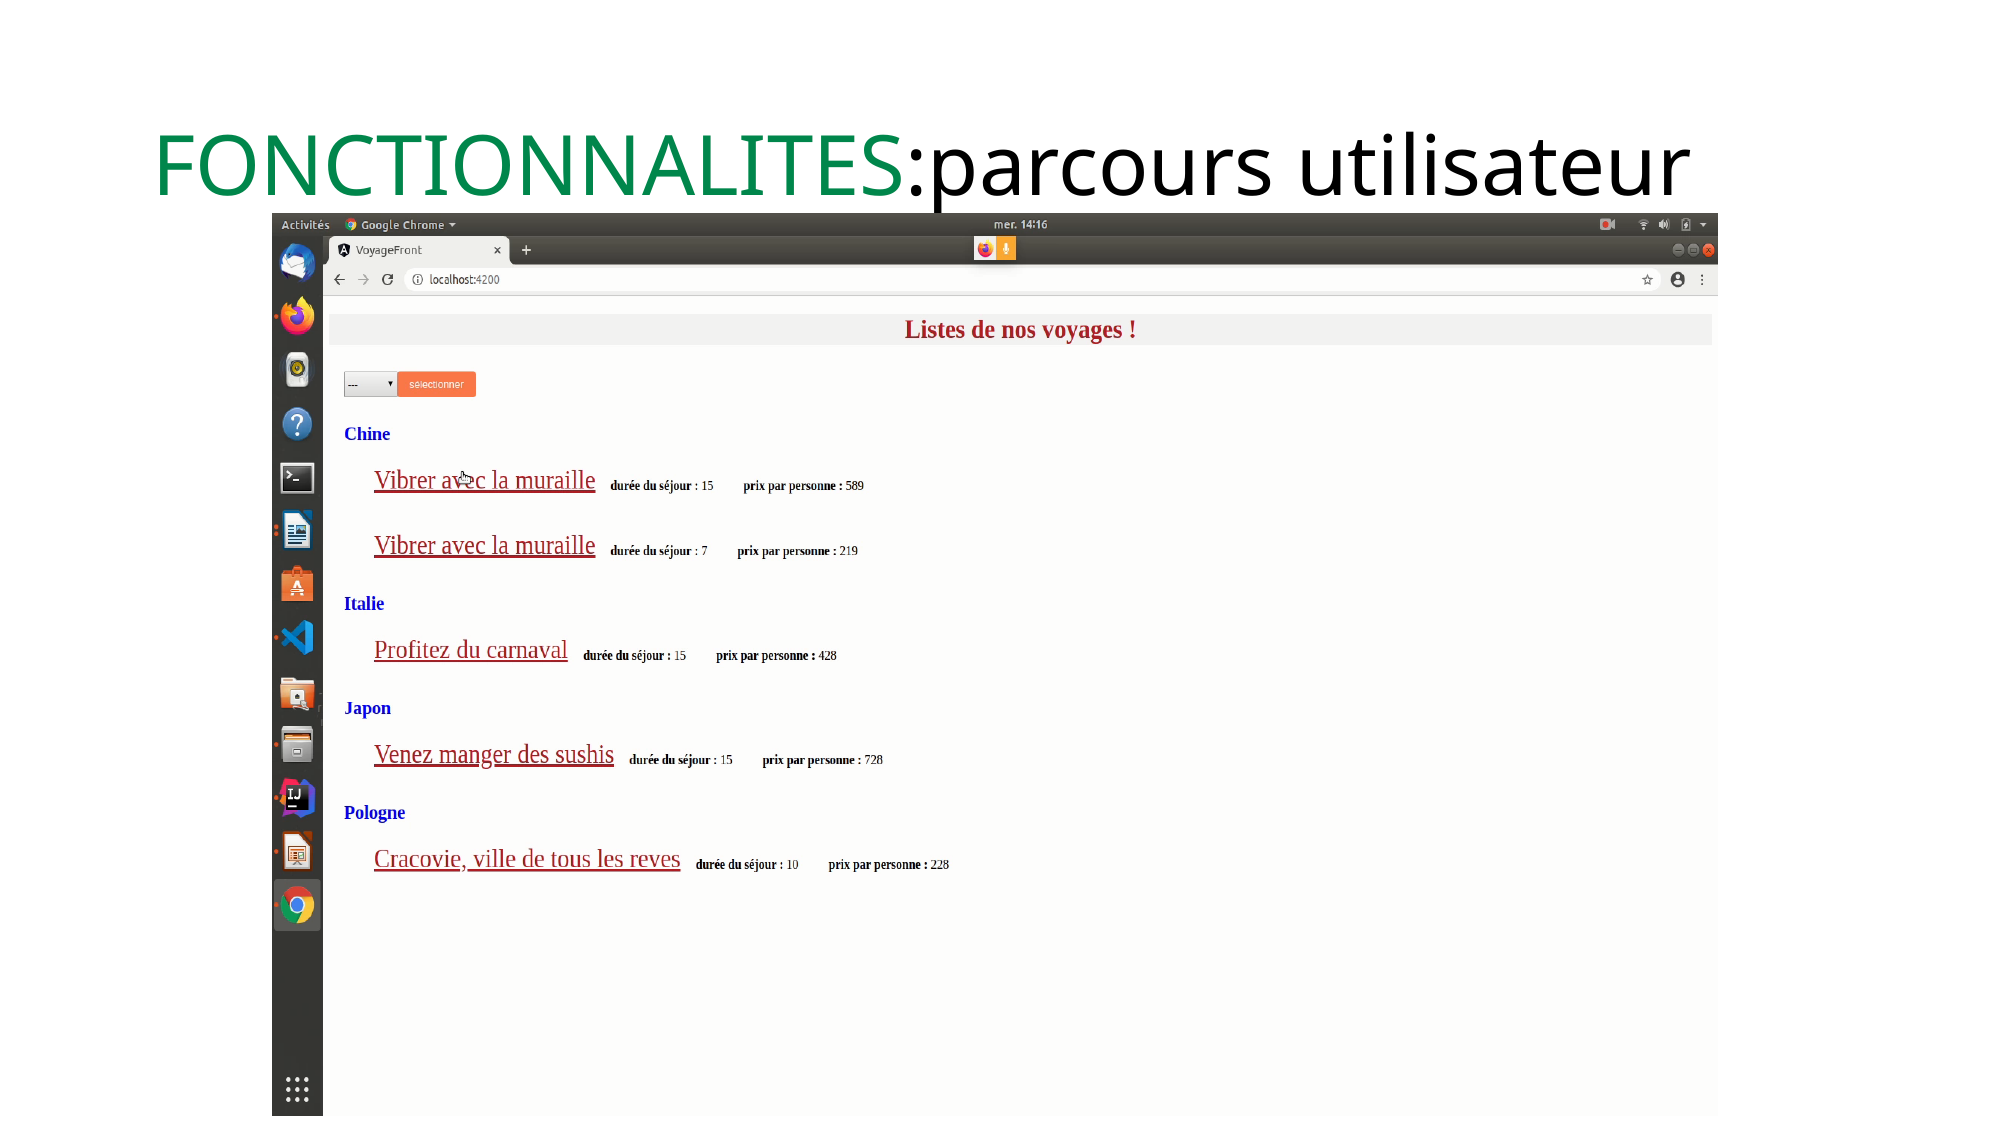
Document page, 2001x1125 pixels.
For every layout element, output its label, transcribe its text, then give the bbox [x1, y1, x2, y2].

text_box [271, 212, 1719, 1117]
title FONCTIONNALITES:parcours utilisateur [137, 59, 1863, 278]
